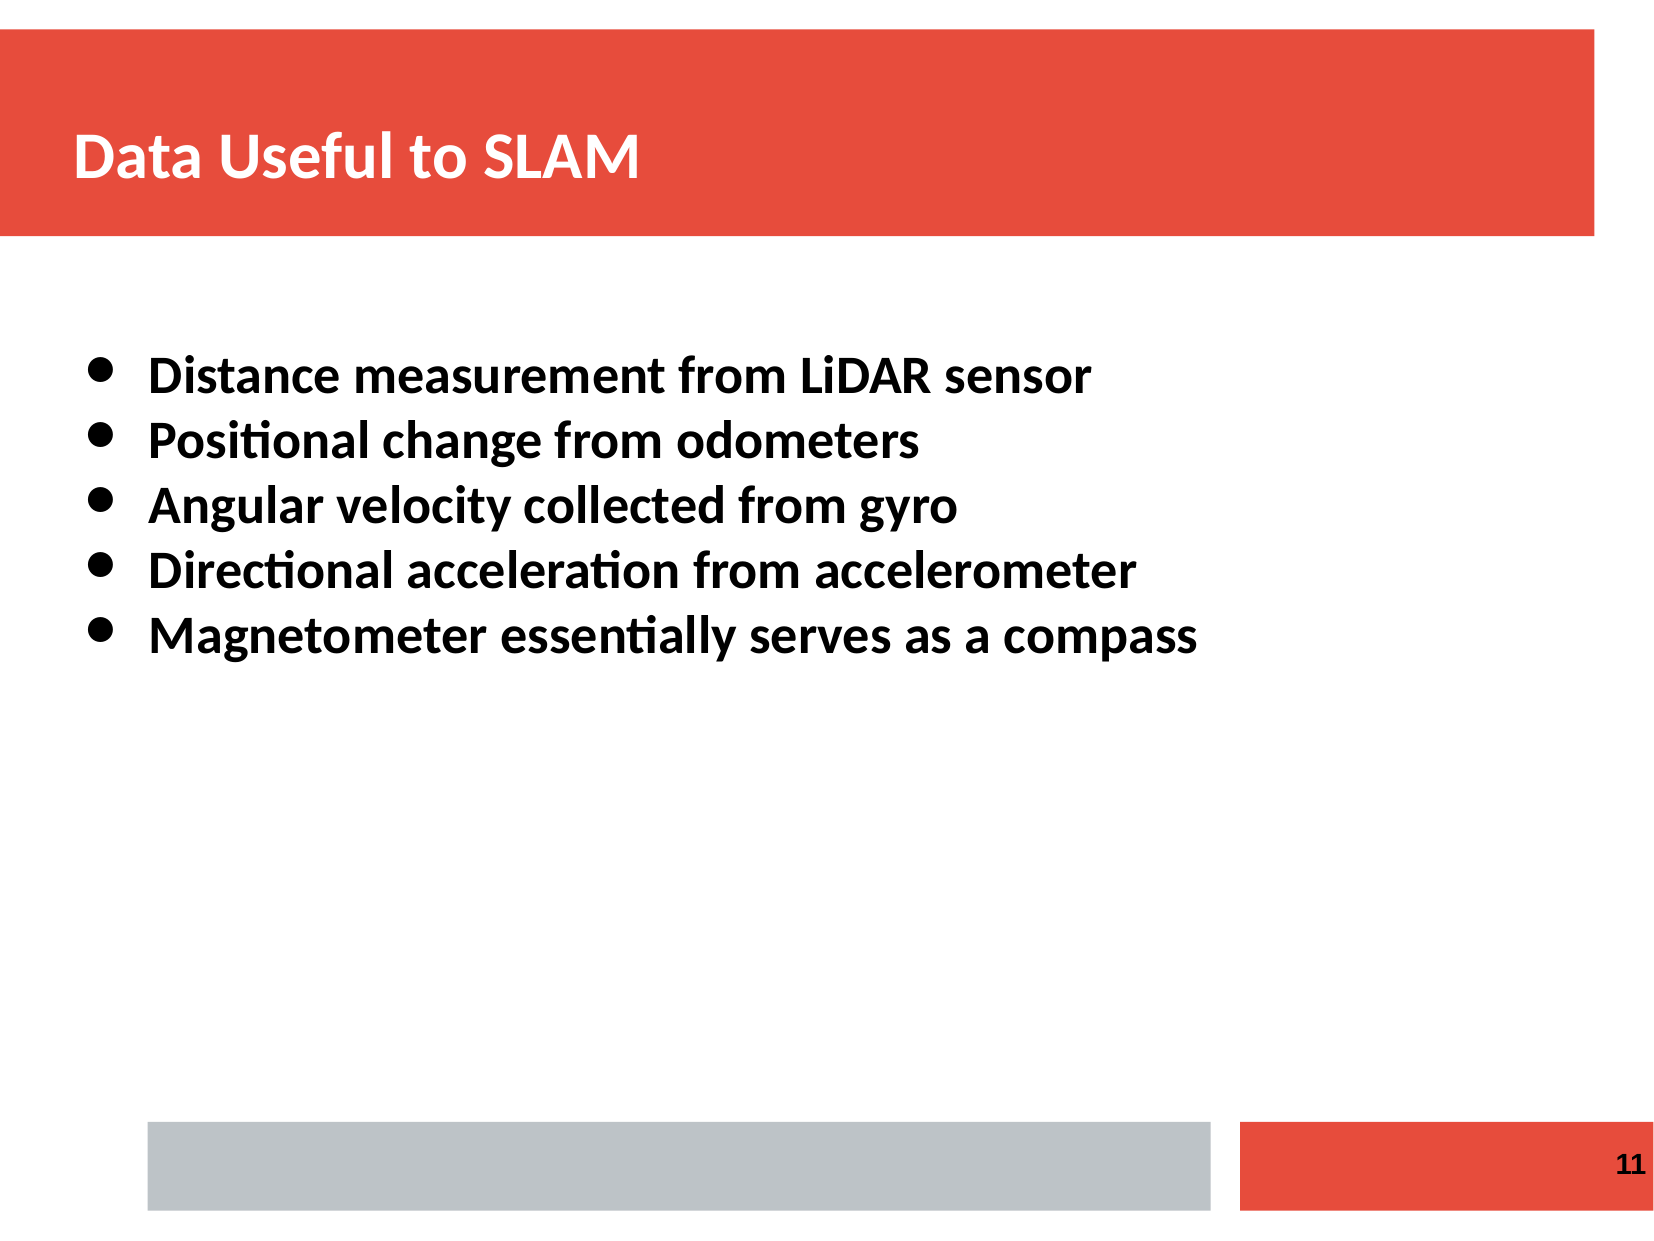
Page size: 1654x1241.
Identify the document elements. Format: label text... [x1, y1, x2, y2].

slide_number <number> [1547, 1145, 1647, 1241]
title Data Useful to SLAM [59, 59, 1595, 207]
list Distance measurement from LiDAR sensor Positional change from odometers Angular velocity collected from gyro Directional acceleration from accelerometer Magnetometer essentially serves as a compass [59, 324, 1565, 1093]
